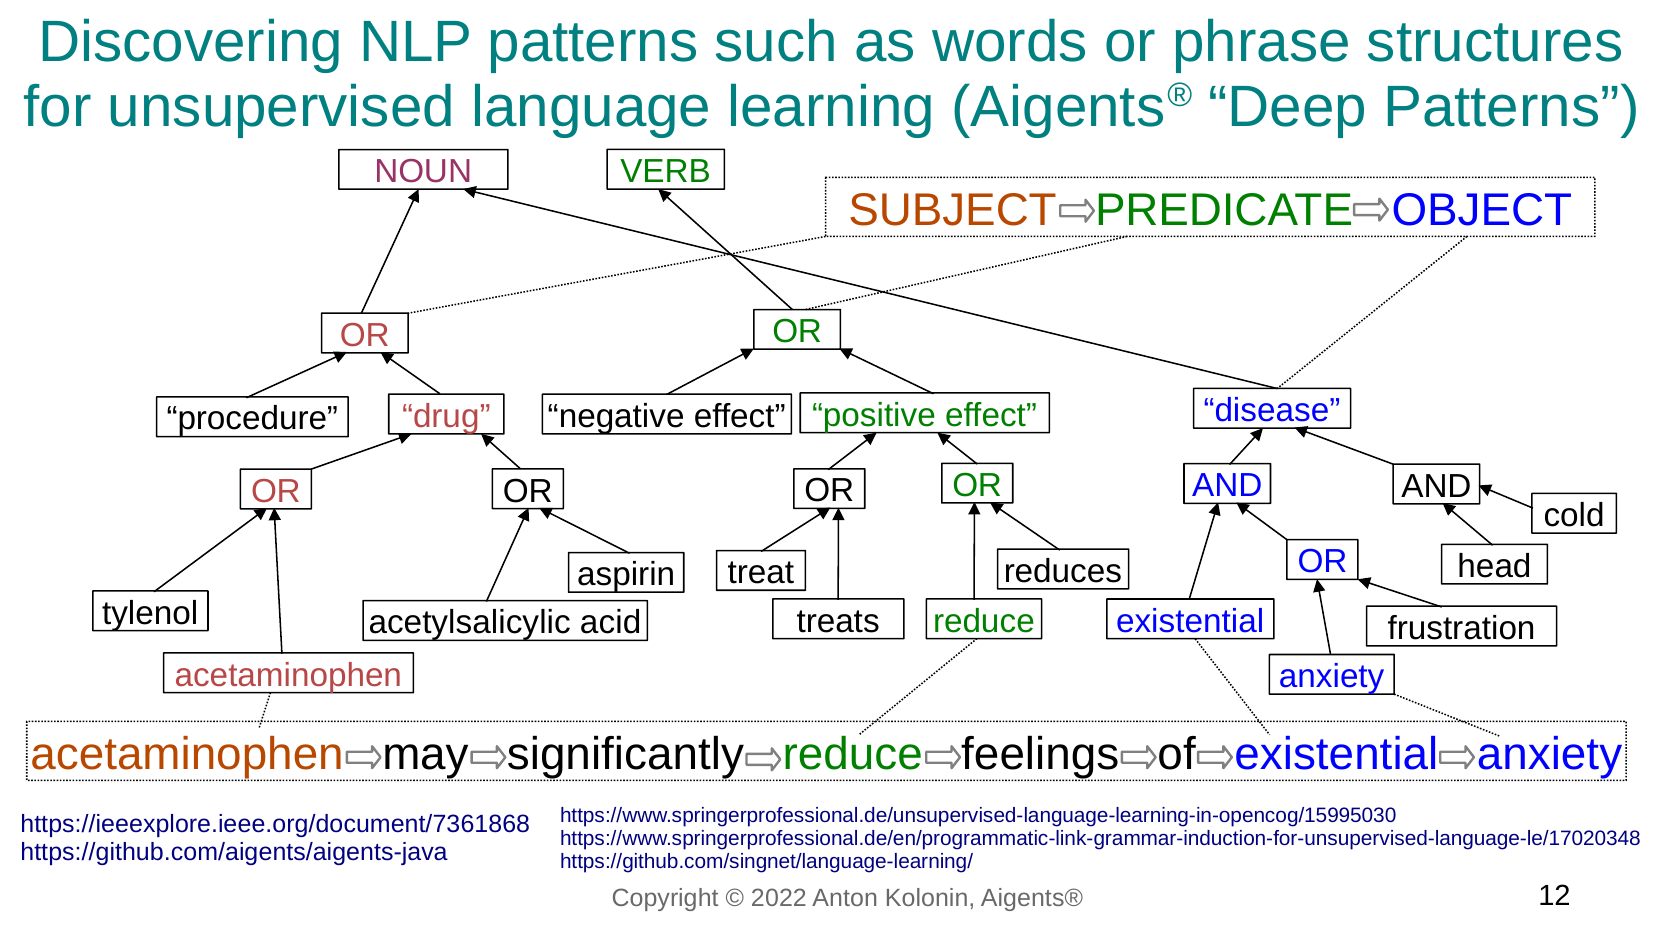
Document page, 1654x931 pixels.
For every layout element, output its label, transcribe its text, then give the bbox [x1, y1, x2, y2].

text_box “procedure” [156, 396, 349, 437]
text_box anxiety [1269, 654, 1395, 695]
text_box OR [321, 313, 409, 353]
text_box NOUN [338, 149, 508, 190]
text_box aspirin [568, 552, 684, 593]
table_header [1453, 237, 1524, 485]
text_box acetylsalicylic acid [363, 600, 648, 641]
text_box “negative effect” [542, 394, 792, 434]
text_box reduce [926, 598, 1042, 639]
text_box OR [753, 309, 841, 350]
text_box “positive effect” [800, 392, 1050, 433]
text_box frustration [1366, 606, 1557, 646]
text_box cold [1531, 493, 1617, 534]
text_box https://www.springerprofessional.de/unsupervised-language-learning-in-opencog/15995030 https://www.springerprofessional.de/en/programmatic-link-grammar-induction-for-unsupervised-language-le/17020348 https://github.com/singnet/language-learning/ [545, 796, 1654, 928]
text_box OR [492, 468, 564, 509]
text_box head [1441, 544, 1548, 584]
text_box treats [772, 598, 904, 639]
text_box https://ieeexplore.ieee.org/document/7361868 https://github.com/aigents/aigents-java [5, 802, 545, 897]
text_box OR [240, 469, 312, 509]
text_box OR [941, 463, 1013, 503]
table_header [1453, 158, 1524, 177]
text_box acetaminophen may significantly reduce feelings of existential anxiety [26, 721, 1627, 781]
text_box “drug” [465, 411, 474, 425]
text_box OR [1286, 539, 1358, 580]
table_header [1453, 237, 1463, 245]
text_box treat [716, 550, 806, 591]
text_box OR [793, 468, 865, 509]
text_box AND [1183, 463, 1271, 504]
text_box existential [1106, 598, 1274, 639]
text_box SUBJECT PREDICATE OBJECT [825, 177, 1595, 237]
text_box reduces [997, 549, 1129, 589]
text_box Discovering NLP patterns such as words or phrase structures for unsupervised language learning (Aigents® “Deep Patterns”) [0, 4, 1641, 141]
text_box “disease” [1193, 388, 1351, 429]
text_box VERB [607, 149, 725, 190]
text_box acetaminophen [163, 652, 414, 693]
text_box “drug” [388, 394, 504, 434]
text_box AND [1393, 464, 1480, 504]
text_box tylenol [92, 590, 208, 631]
